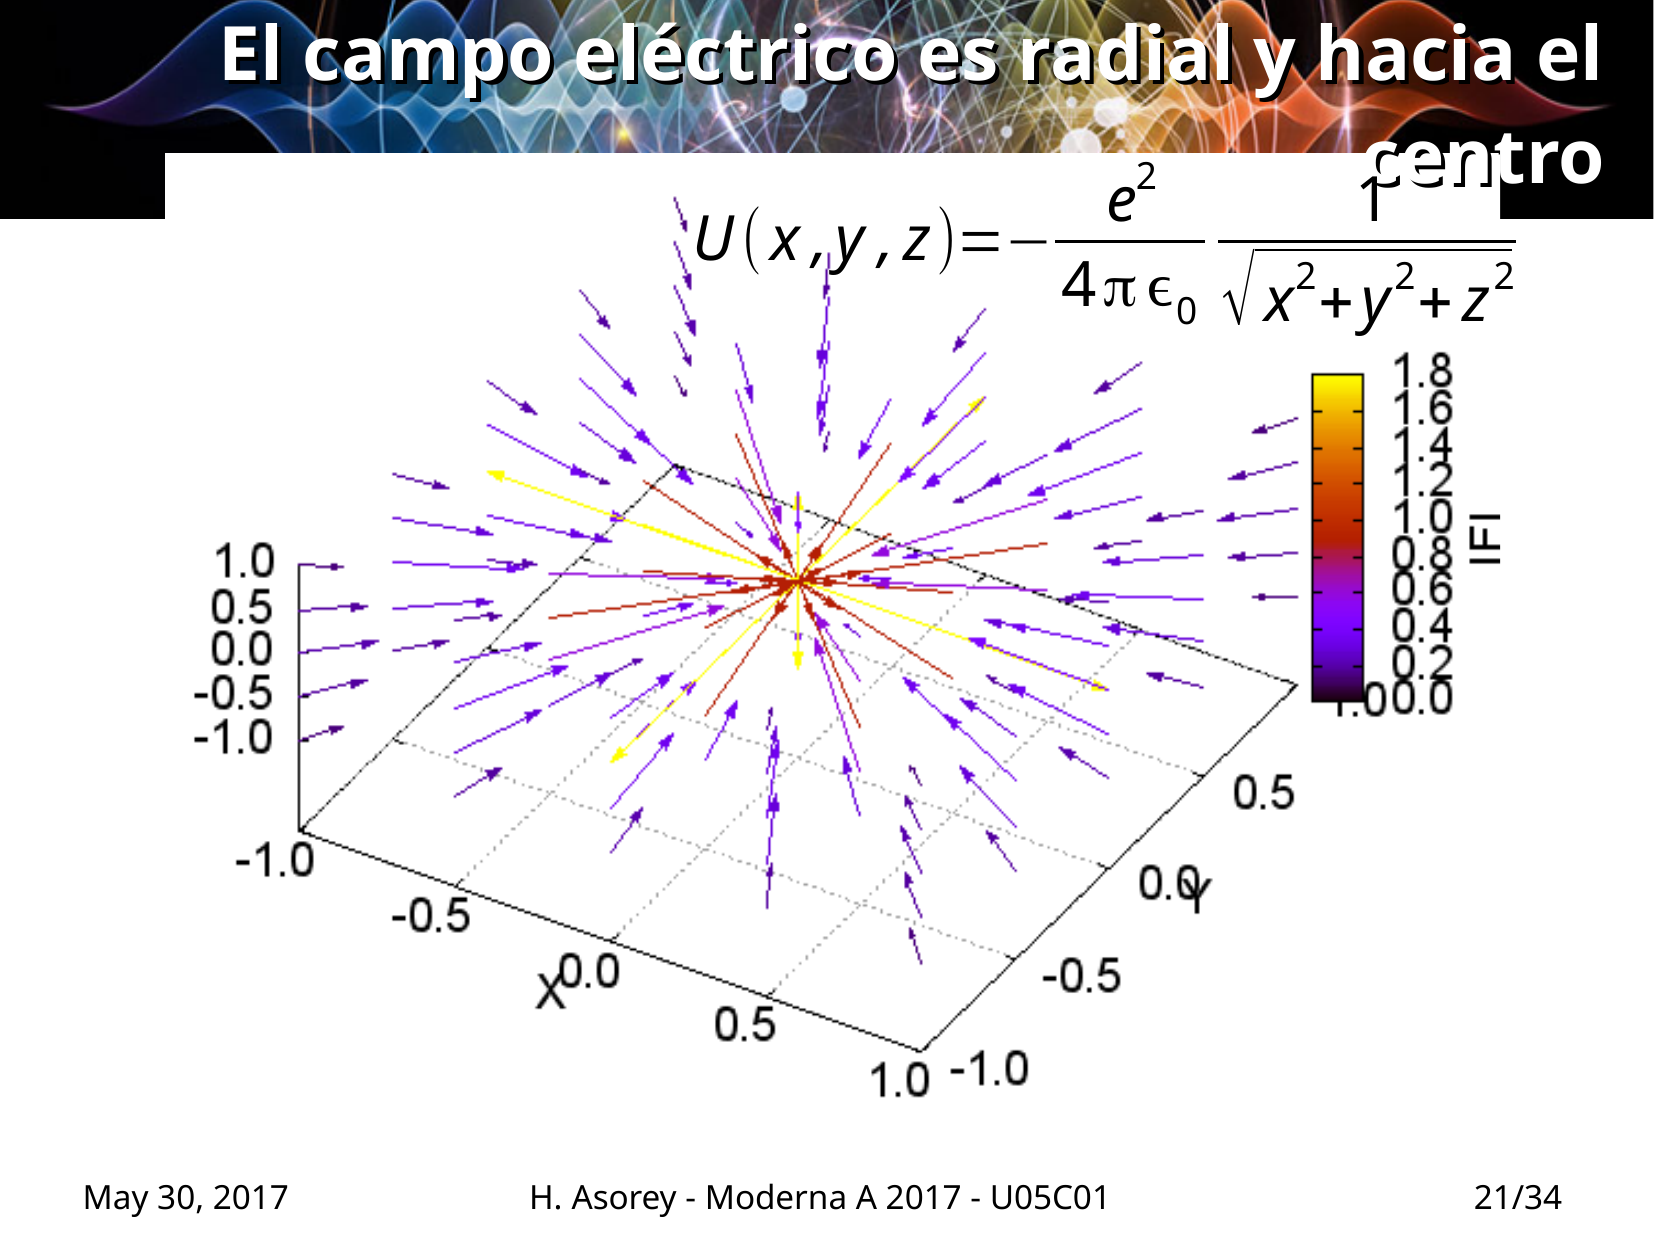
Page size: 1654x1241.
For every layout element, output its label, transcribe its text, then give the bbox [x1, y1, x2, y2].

picture [0, 0, 1654, 1156]
chart [686, 153, 1525, 337]
title El campo eléctrico es radial y hacia el centro [45, 15, 1606, 191]
